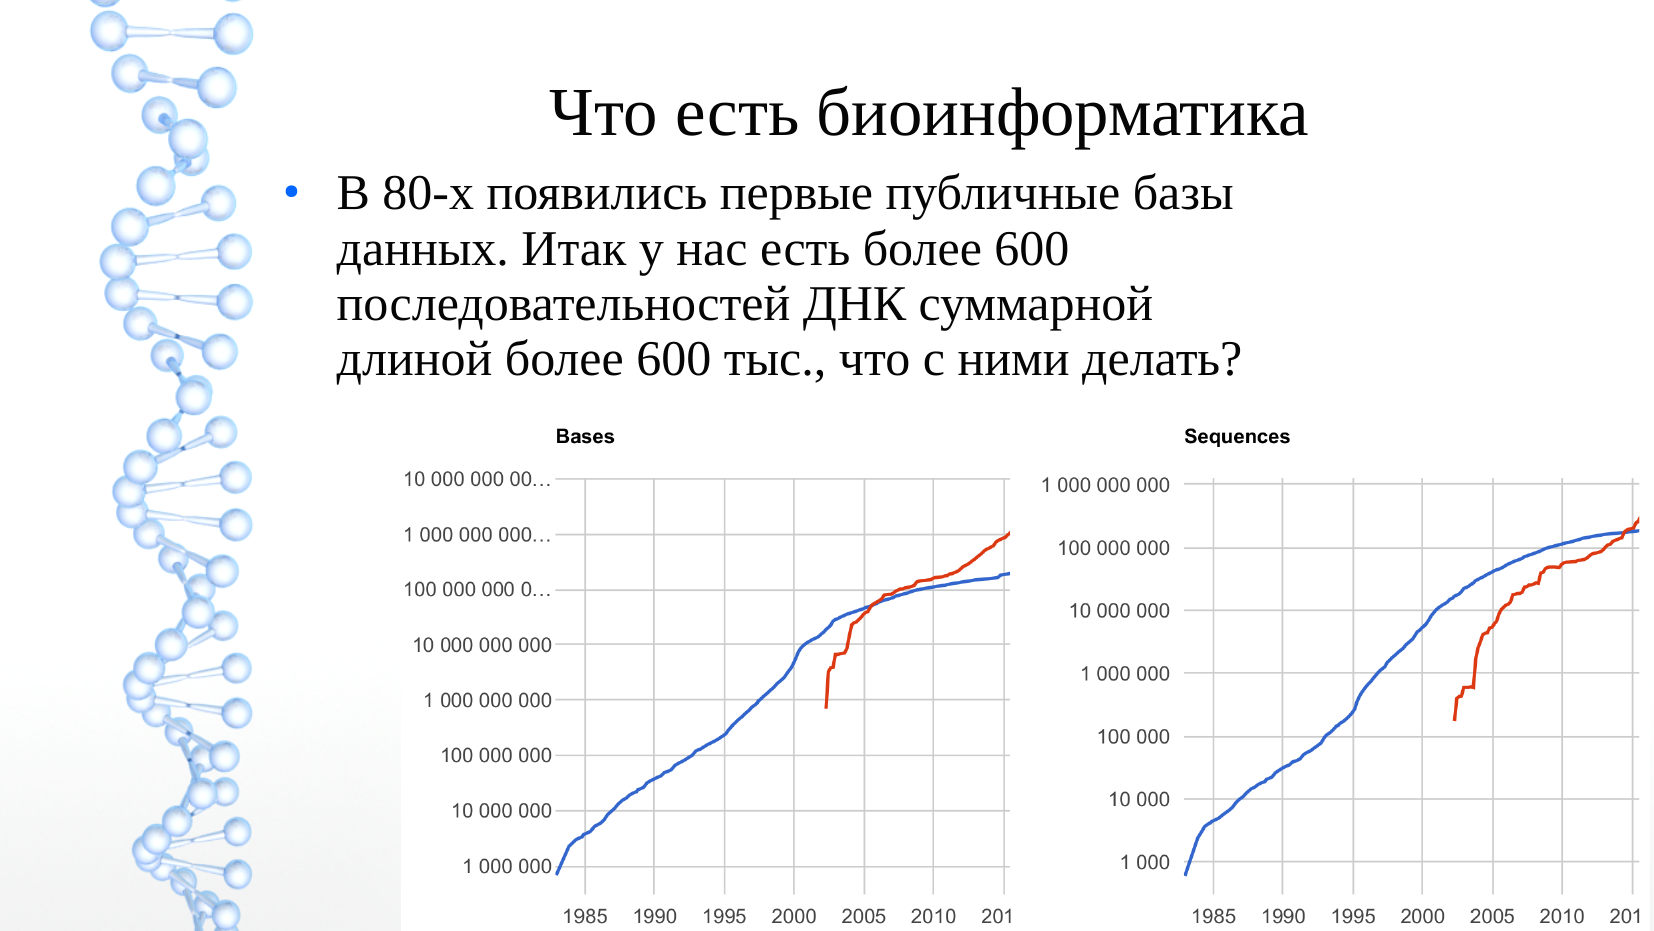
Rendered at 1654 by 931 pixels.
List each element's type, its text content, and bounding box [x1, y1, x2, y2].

title Что есть биоинформатика [265, 35, 1595, 189]
picture [0, 0, 1654, 931]
list В 80-х появились первые публичные базы данных. Итак у нас есть более 600 последовательностей ДНК суммарной длиной более 600 тыс., что с ними делать? [265, 165, 1288, 390]
